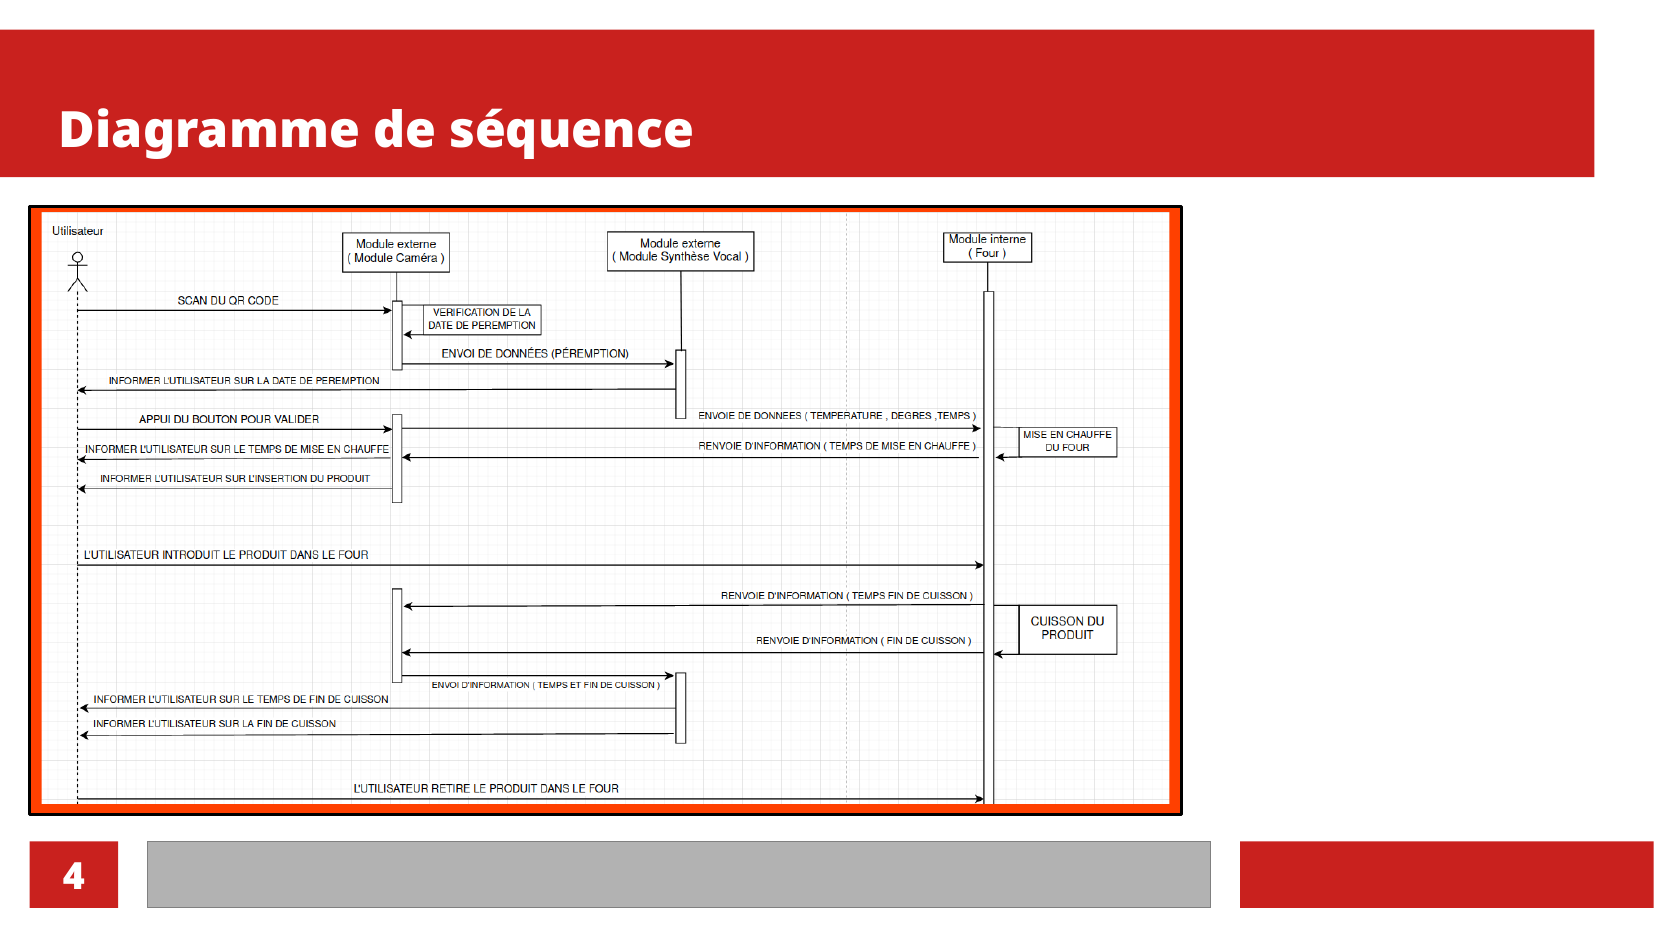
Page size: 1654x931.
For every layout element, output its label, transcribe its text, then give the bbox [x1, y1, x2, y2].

text_box [29, 206, 1182, 815]
title Diagramme de séquence [59, 44, 1595, 163]
picture [41, 212, 1170, 804]
